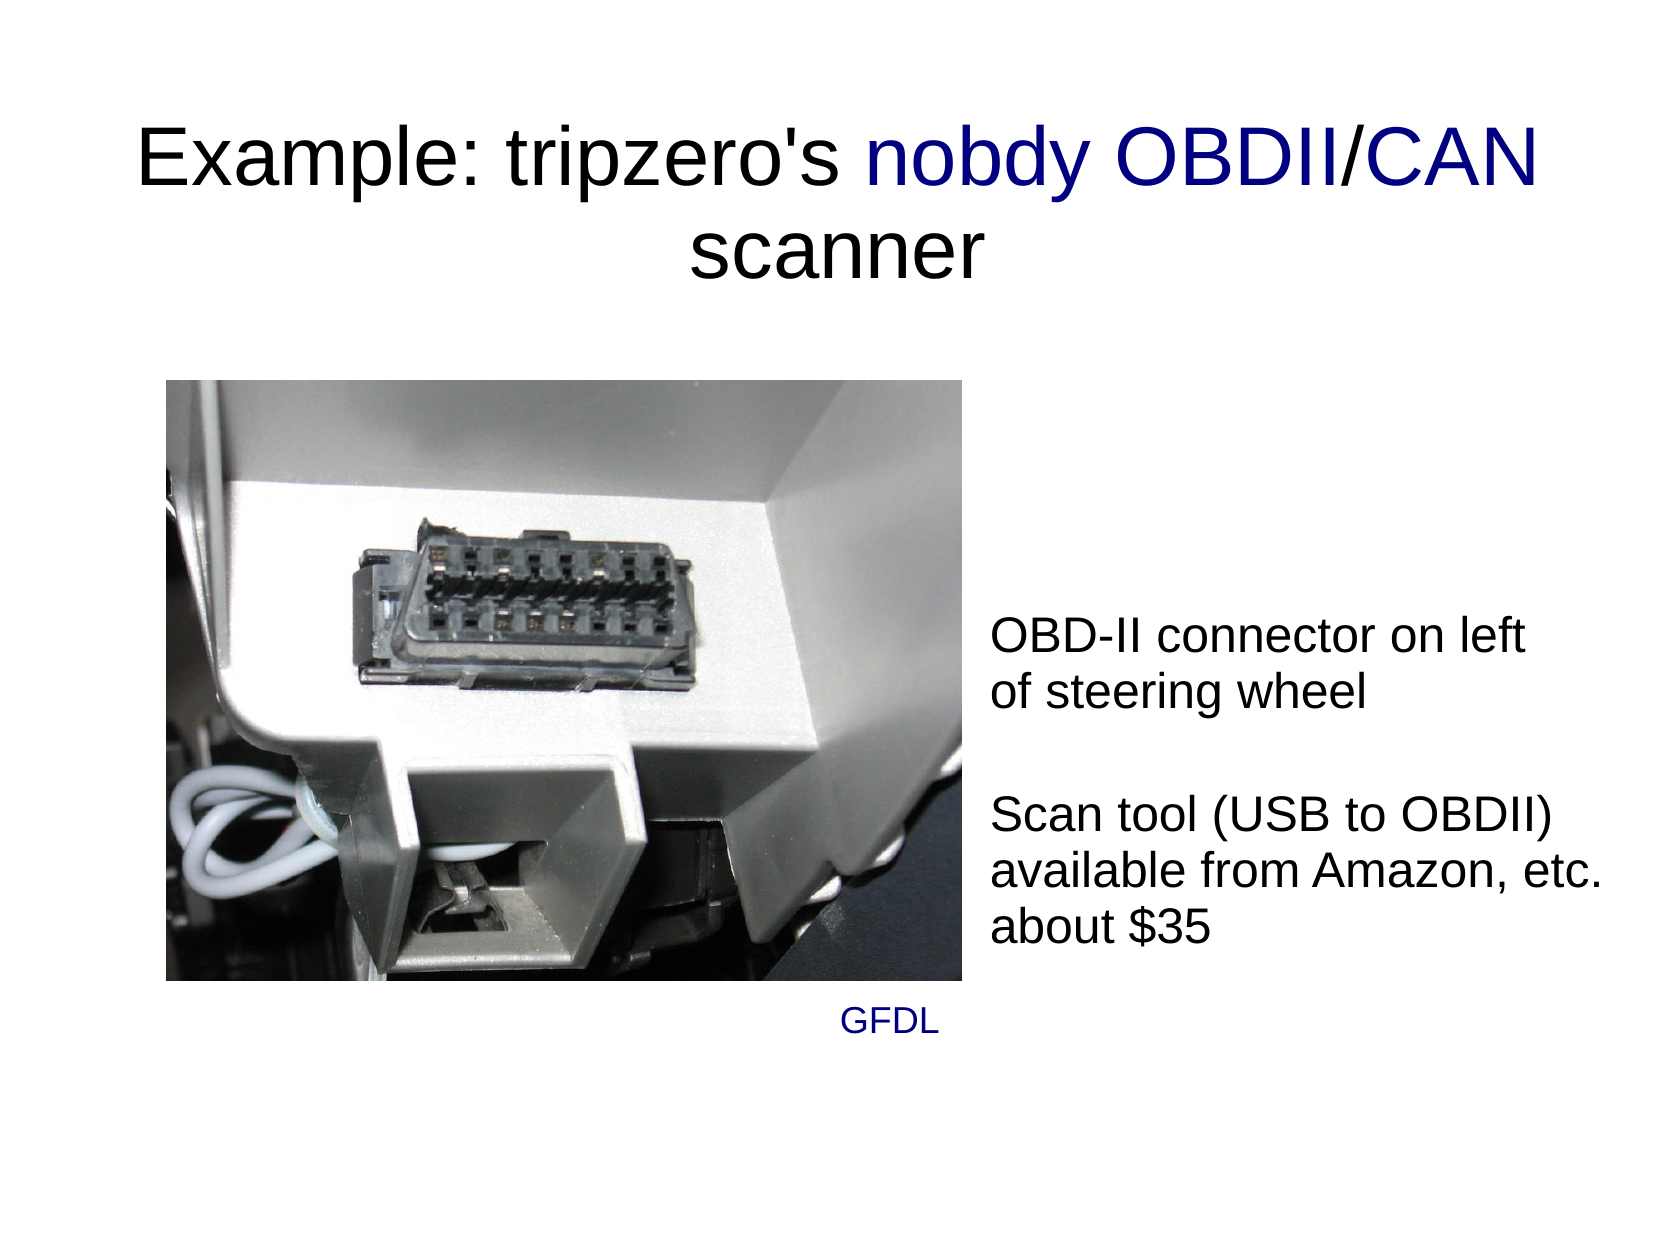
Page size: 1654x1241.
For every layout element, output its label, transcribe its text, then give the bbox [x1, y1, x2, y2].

picture [166, 380, 962, 981]
text_box GFDL [825, 991, 956, 1062]
text_box OBD-II connector on left of steering wheel [975, 600, 1542, 727]
title Example: tripzero's nobdy OBDII/CAN scanner [93, 99, 1583, 307]
text_box Scan tool (USB to OBDII) available from Amazon, etc. about $35 [975, 779, 1622, 962]
